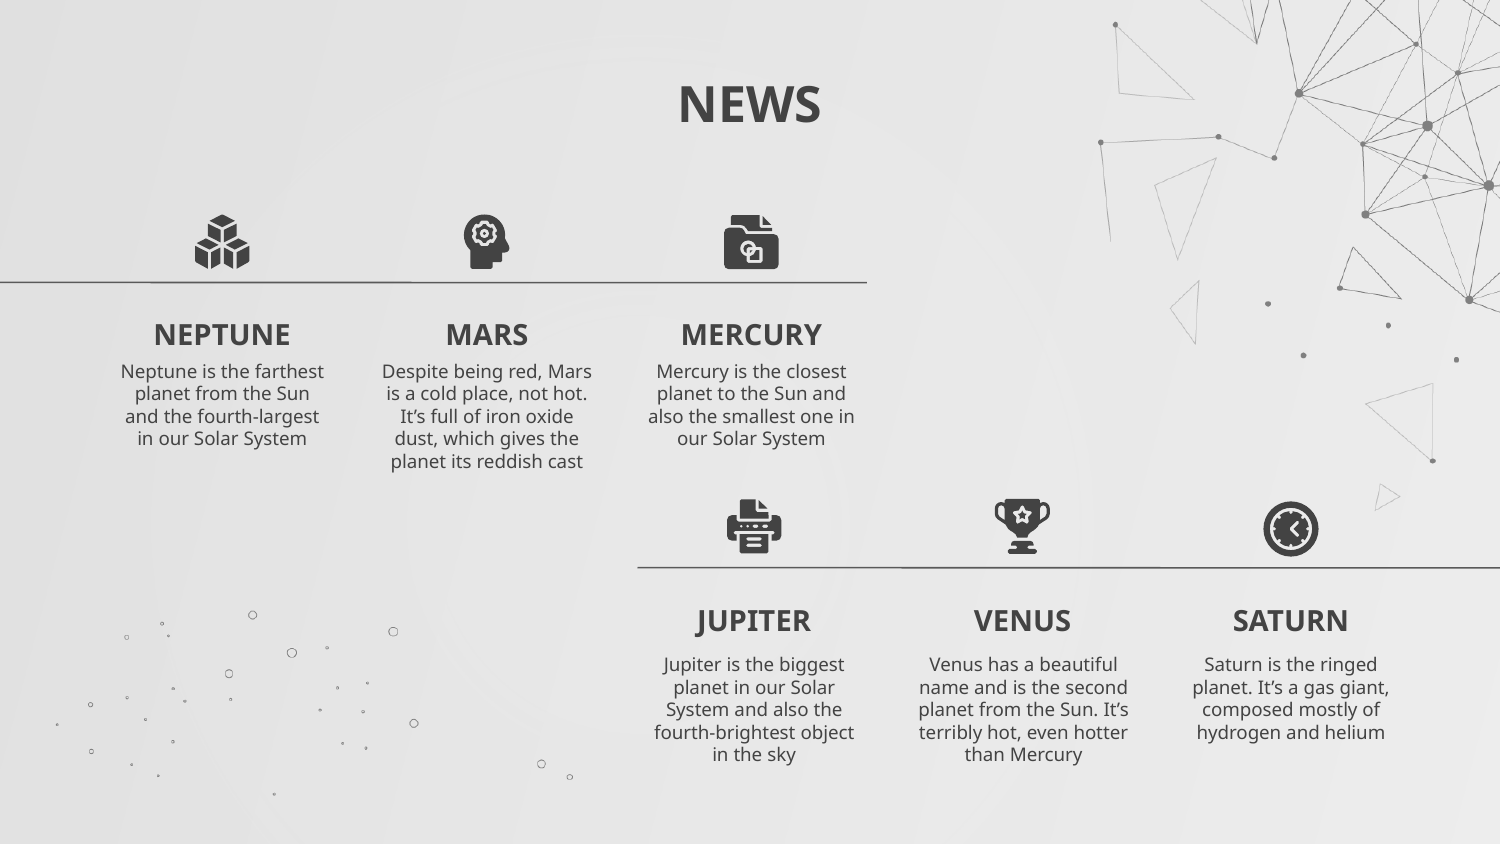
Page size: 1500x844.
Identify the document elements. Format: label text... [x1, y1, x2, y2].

text_box [739, 499, 769, 519]
title NEPTUNE [76, 296, 340, 367]
text_box [196, 238, 219, 250]
title MARS [340, 296, 605, 367]
text_box [236, 245, 250, 269]
subtitle Jupiter is the biggest planet in our Solar System and also the fourth-brightest object in the sky [633, 638, 876, 803]
subtitle Mercury is the closest planet to the Sun and also the smallest one in our Solar System [630, 344, 873, 510]
title JUPITER [608, 582, 876, 653]
text_box [1007, 540, 1037, 554]
text_box [724, 227, 779, 270]
title MERCURY [605, 296, 898, 367]
title VENUS [876, 582, 1145, 653]
text_box [758, 500, 768, 509]
text_box [223, 223, 237, 243]
text_box [1263, 501, 1319, 557]
picture [0, 0, 1500, 844]
text_box [762, 216, 772, 225]
title NEWS [322, 57, 1178, 214]
text_box [195, 245, 208, 269]
text_box [727, 515, 782, 541]
text_box [225, 238, 248, 250]
subtitle Venus has a beautiful name and is the second planet from the Sun. It’s terribly hot, even hotter than Mercury [902, 638, 1145, 803]
subtitle Despite being red, Mars is a cold place, not hot. It’s full of iron oxide dust, which gives the planet its reddish cast [365, 344, 608, 510]
title SATURN [1145, 582, 1438, 653]
text_box [211, 247, 221, 269]
subtitle Saturn is the ringed planet. It’s a gas giant, composed mostly of hydrogen and helium [1171, 638, 1411, 803]
text_box [209, 214, 235, 228]
text_box [730, 215, 773, 232]
subtitle Neptune is the farthest planet from the Sun and the fourth-largest in our Solar System [101, 344, 344, 510]
text_box [739, 534, 769, 554]
text_box [207, 223, 221, 243]
text_box [223, 247, 234, 269]
text_box [994, 498, 1050, 538]
text_box [463, 214, 510, 269]
